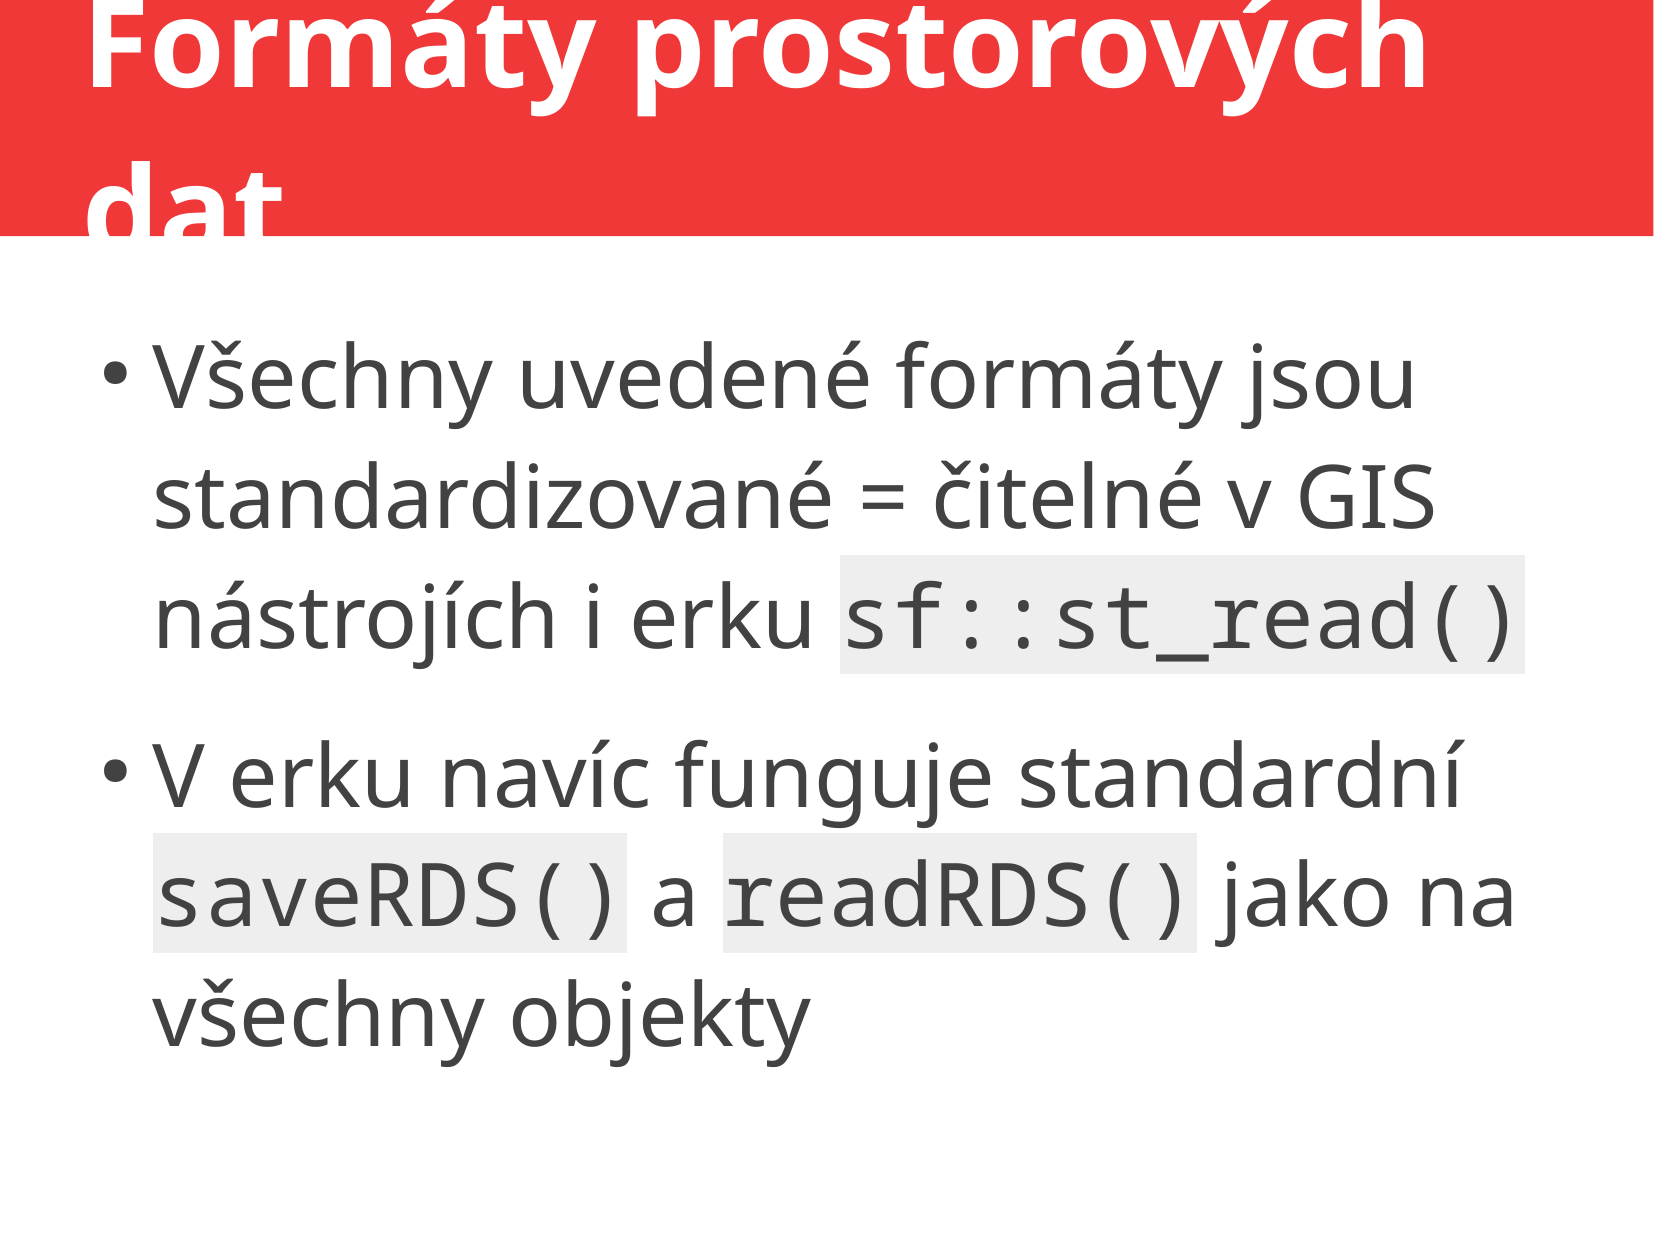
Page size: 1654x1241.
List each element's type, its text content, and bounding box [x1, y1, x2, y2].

title Formáty prostorových dat [82, 19, 1571, 227]
list Všechny uvedené formáty jsou standardizované = čitelné v GIS nástrojích i erku sf::st_read() V erku navíc funguje standardní saveRDS() a readRDS() jako na všechny objekty [82, 314, 1563, 1080]
